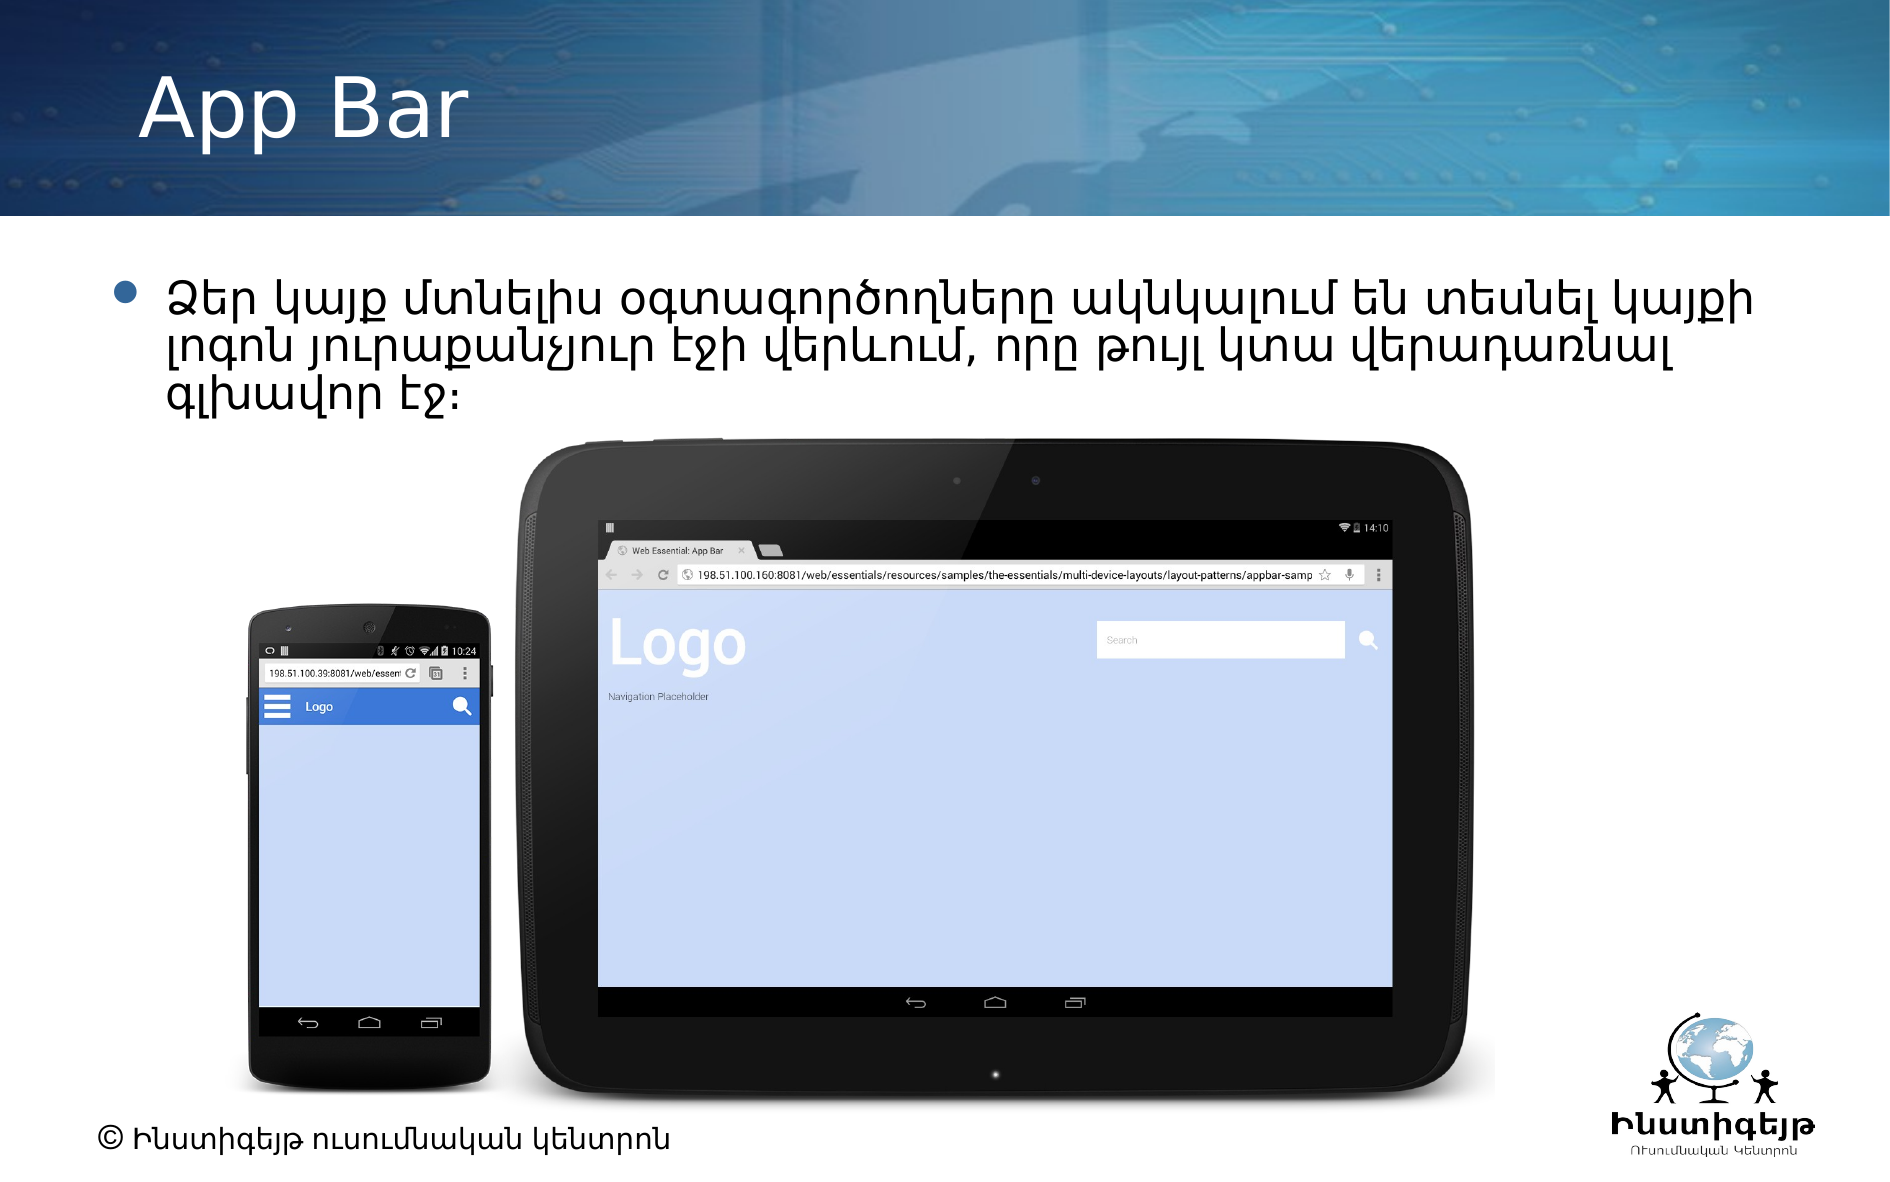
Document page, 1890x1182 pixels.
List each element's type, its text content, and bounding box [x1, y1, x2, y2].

text_box App Bar [138, 82, 1801, 94]
picture [225, 437, 1495, 1114]
picture [1612, 1012, 1815, 1157]
list Ձեր կայք մտնելիս օգտագործողները ակնկալում են տեսնել կայքի լոգոն յուրաքանչյուր էջի վերևում, որը թույլ կտա վերադառնալ գլխավոր էջ։ [110, 276, 1801, 297]
picture [0, 0, 1890, 216]
